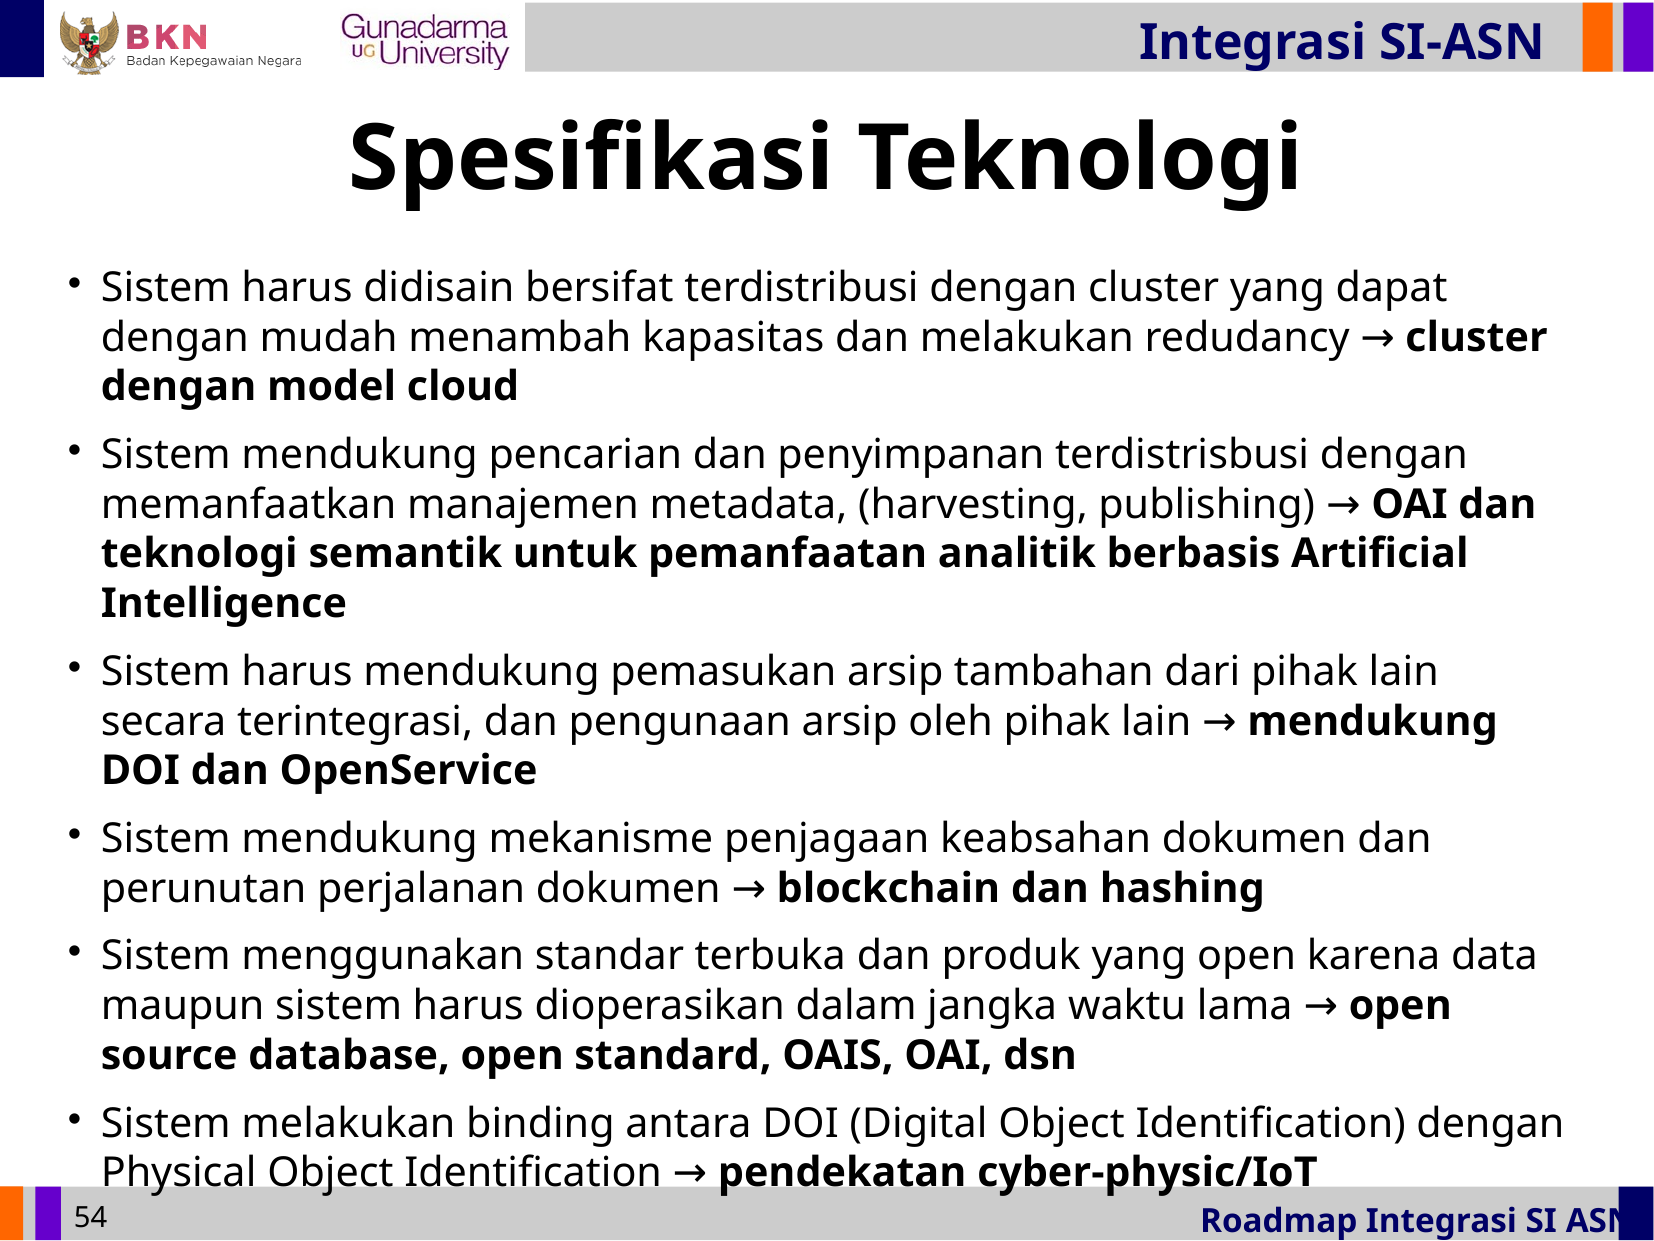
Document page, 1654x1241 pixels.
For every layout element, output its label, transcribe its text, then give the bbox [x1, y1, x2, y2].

picture [60, 11, 301, 75]
text_box Spesifikasi Teknologi [82, 49, 1571, 257]
text_box Sistem harus didisain bersifat terdistribusi dengan cluster yang dapat dengan mudah menambah kapasitas dan melakukan redudancy → cluster dengan model cloud Sistem mendukung pencarian dan penyimpanan terdistrisbusi dengan memanfaatkan manajemen metadata, (harvesting, publishing) → OAI dan teknologi semantik untuk pemanfaatan analitik berbasis Artificial Intelligence Sistem harus mendukung pemasukan arsip tambahan dari pihak lain secara terintegrasi, dan pengunaan arsip oleh pihak lain → mendukung DOI dan OpenService Sistem mendukung mekanisme penjagaan keabsahan dokumen dan perunutan perjalanan dokumen → blockchain dan hashing Sistem menggunakan standar terbuka dan produk yang open karena data maupun sistem harus dioperasikan dalam jangka waktu lama → open source database, open standard, OAIS, OAI, dsn Sistem melakukan binding antara DOI (Digital Object Identification) dengan Physical Object Identification → pendekatan cyber-physic/IoT [56, 260, 1575, 1200]
picture [340, 0, 510, 49]
